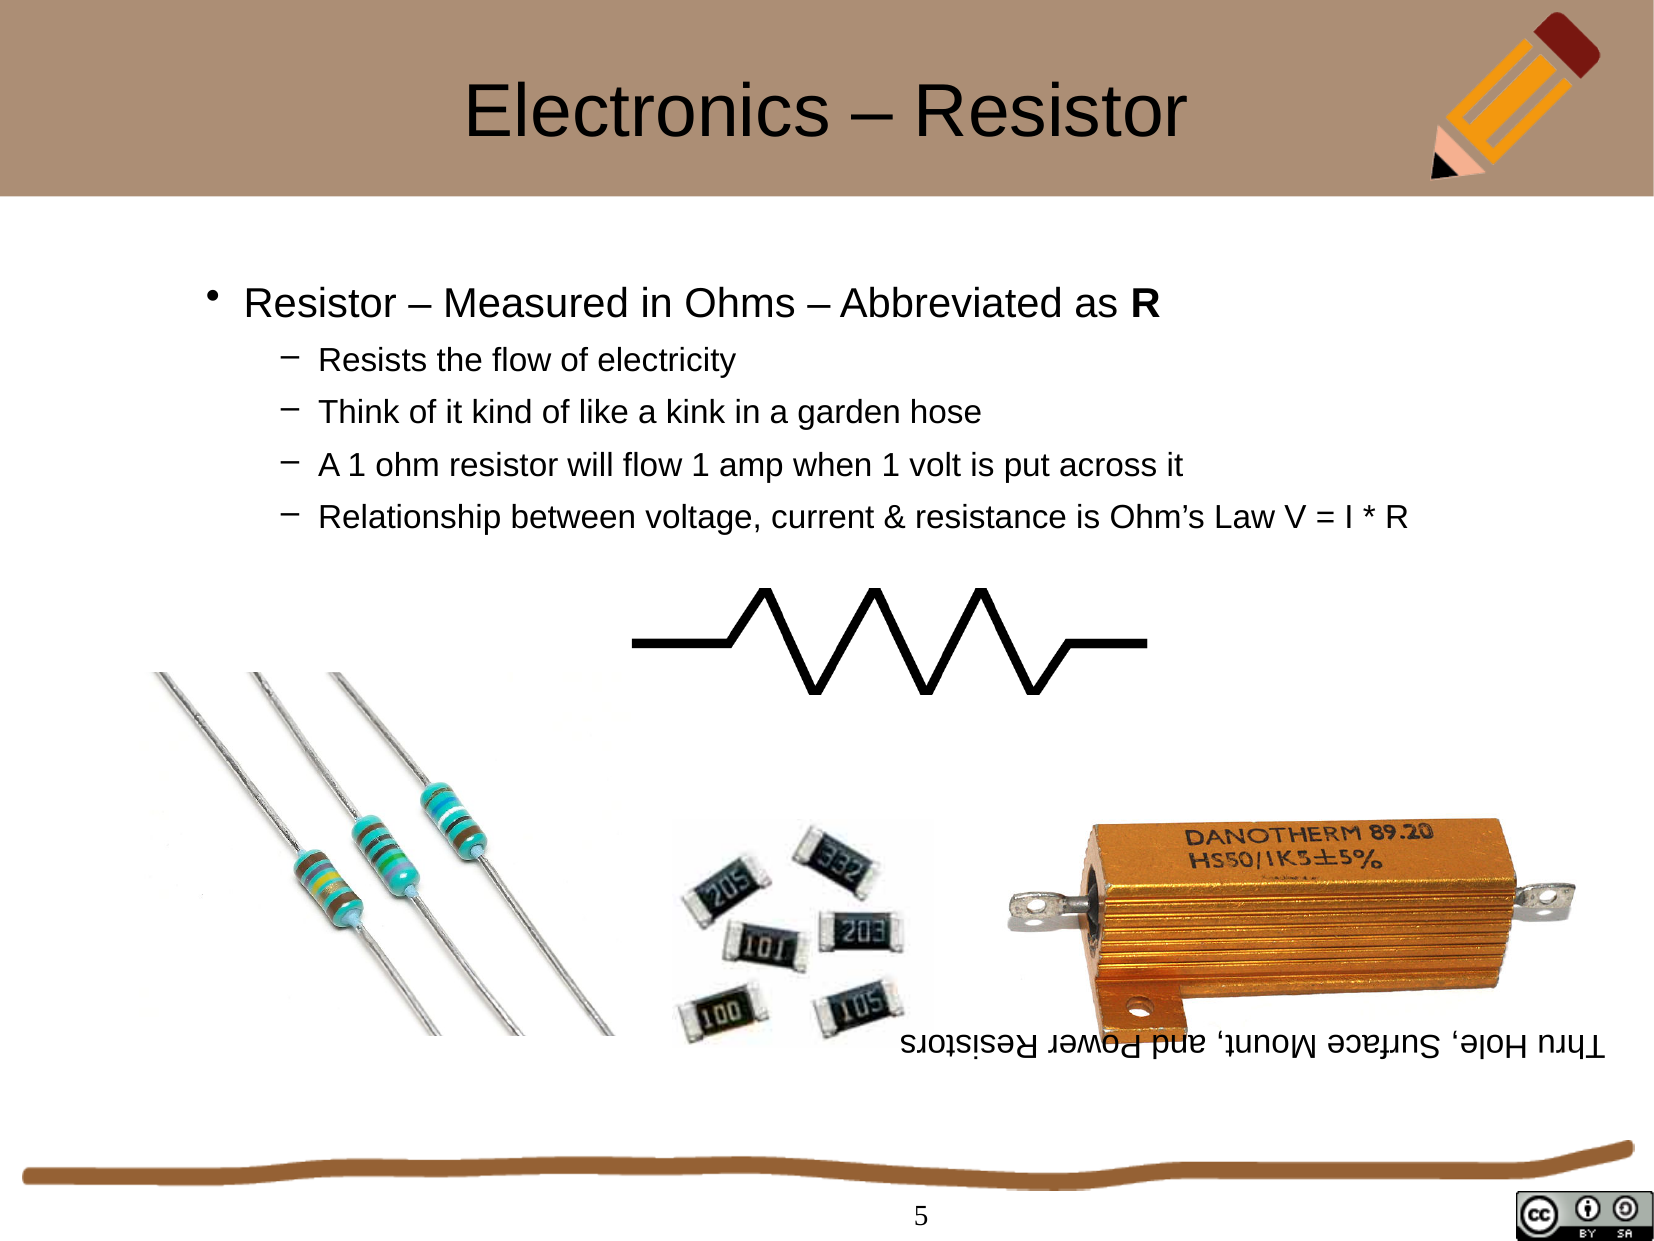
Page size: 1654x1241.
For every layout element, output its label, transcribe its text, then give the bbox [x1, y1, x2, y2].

title Electronics – Resistor [82, 49, 1571, 172]
text_box Thru Hole, Surface Mount, and Power Resistors [883, 1021, 1621, 1077]
text_box Resistor – Measured in Ohms – Abbreviated as R Resists the flow of electricity Think of it kind of like a kink in a garden hose A 1 ohm resistor will flow 1 amp when 1 volt is put across it Relationship between voltage, current & resistance is Ohm’s Law V = I * R [190, 268, 1578, 1072]
picture [139, 672, 190, 1036]
picture [1430, 12, 1601, 181]
picture [672, 819, 934, 1048]
picture [996, 801, 1588, 1021]
picture [22, 1140, 1654, 1241]
picture [625, 588, 1155, 695]
